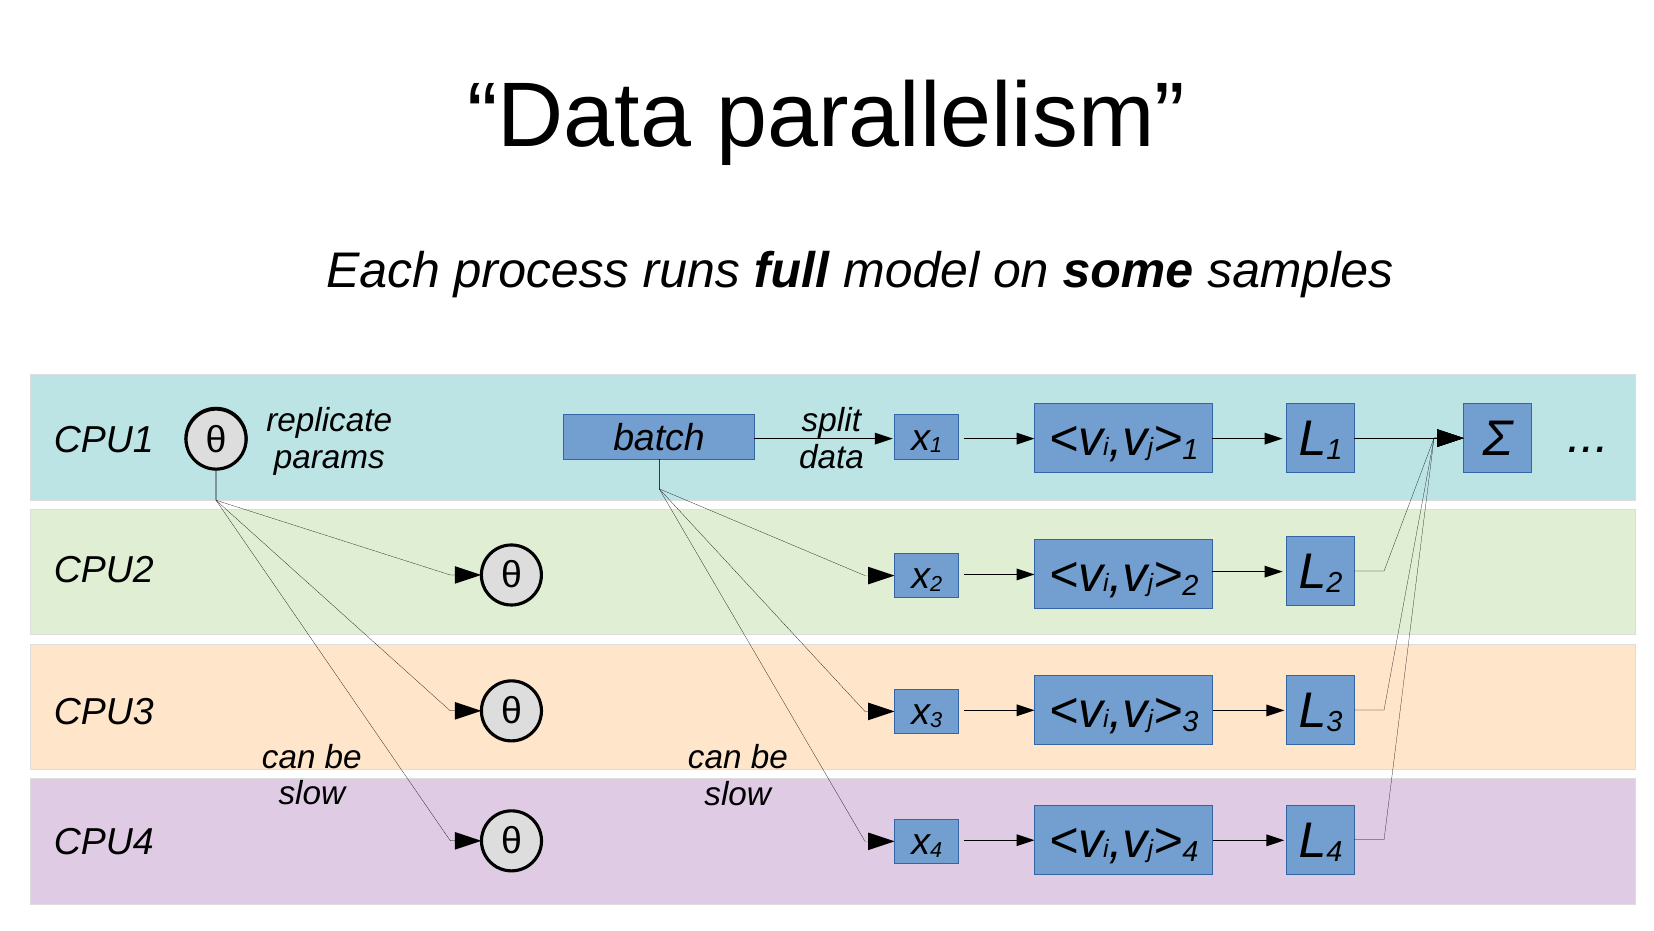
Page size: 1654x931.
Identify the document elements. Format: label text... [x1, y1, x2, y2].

text_box [30, 509, 309, 635]
text_box <vi,vj>1 [1034, 403, 1213, 473]
text_box θ [481, 680, 542, 741]
text_box ... [1552, 399, 1646, 471]
text_box [751, 644, 1408, 770]
text_box x2 [894, 553, 959, 598]
text_box [318, 644, 799, 770]
text_box [1399, 509, 1425, 635]
text_box can be slow [645, 731, 830, 821]
text_box [1411, 450, 1431, 501]
title “Data parallelism” [82, 37, 1571, 193]
text_box Each process runs full model on some samples [311, 234, 1510, 362]
text_box replicate params [237, 394, 422, 483]
text_box <vi,vj>3 [1034, 675, 1213, 745]
text_box L2 [1286, 536, 1355, 606]
text_box can be slow [219, 730, 404, 820]
text_box <vi,vj>4 [1034, 805, 1213, 875]
text_box L3 [1286, 675, 1355, 745]
text_box <vi,vj>2 [1034, 539, 1213, 609]
text_box [679, 509, 1420, 635]
text_box [224, 509, 366, 635]
text_box [30, 374, 1636, 501]
text_box x4 [894, 819, 959, 864]
text_box [672, 509, 793, 635]
text_box [1410, 509, 1636, 635]
text_box [30, 644, 374, 770]
text_box CPU4 [39, 813, 190, 871]
text_box L4 [1286, 805, 1355, 875]
text_box CPU1 [39, 411, 190, 469]
text_box [663, 491, 685, 501]
text_box Σ [1463, 403, 1532, 473]
text_box [1393, 644, 1636, 770]
text_box CPU2 [39, 541, 190, 599]
text_box split data [739, 394, 924, 483]
text_box [1423, 472, 1429, 501]
text_box x3 [894, 689, 959, 734]
text_box x1 [894, 414, 959, 460]
text_box θ [481, 810, 542, 871]
text_box θ [481, 544, 542, 606]
text_box CPU3 [39, 683, 190, 741]
text_box L1 [1286, 403, 1355, 473]
text_box [30, 778, 1636, 905]
text_box θ [186, 409, 237, 470]
text_box [229, 509, 743, 635]
text_box batch [563, 414, 739, 460]
